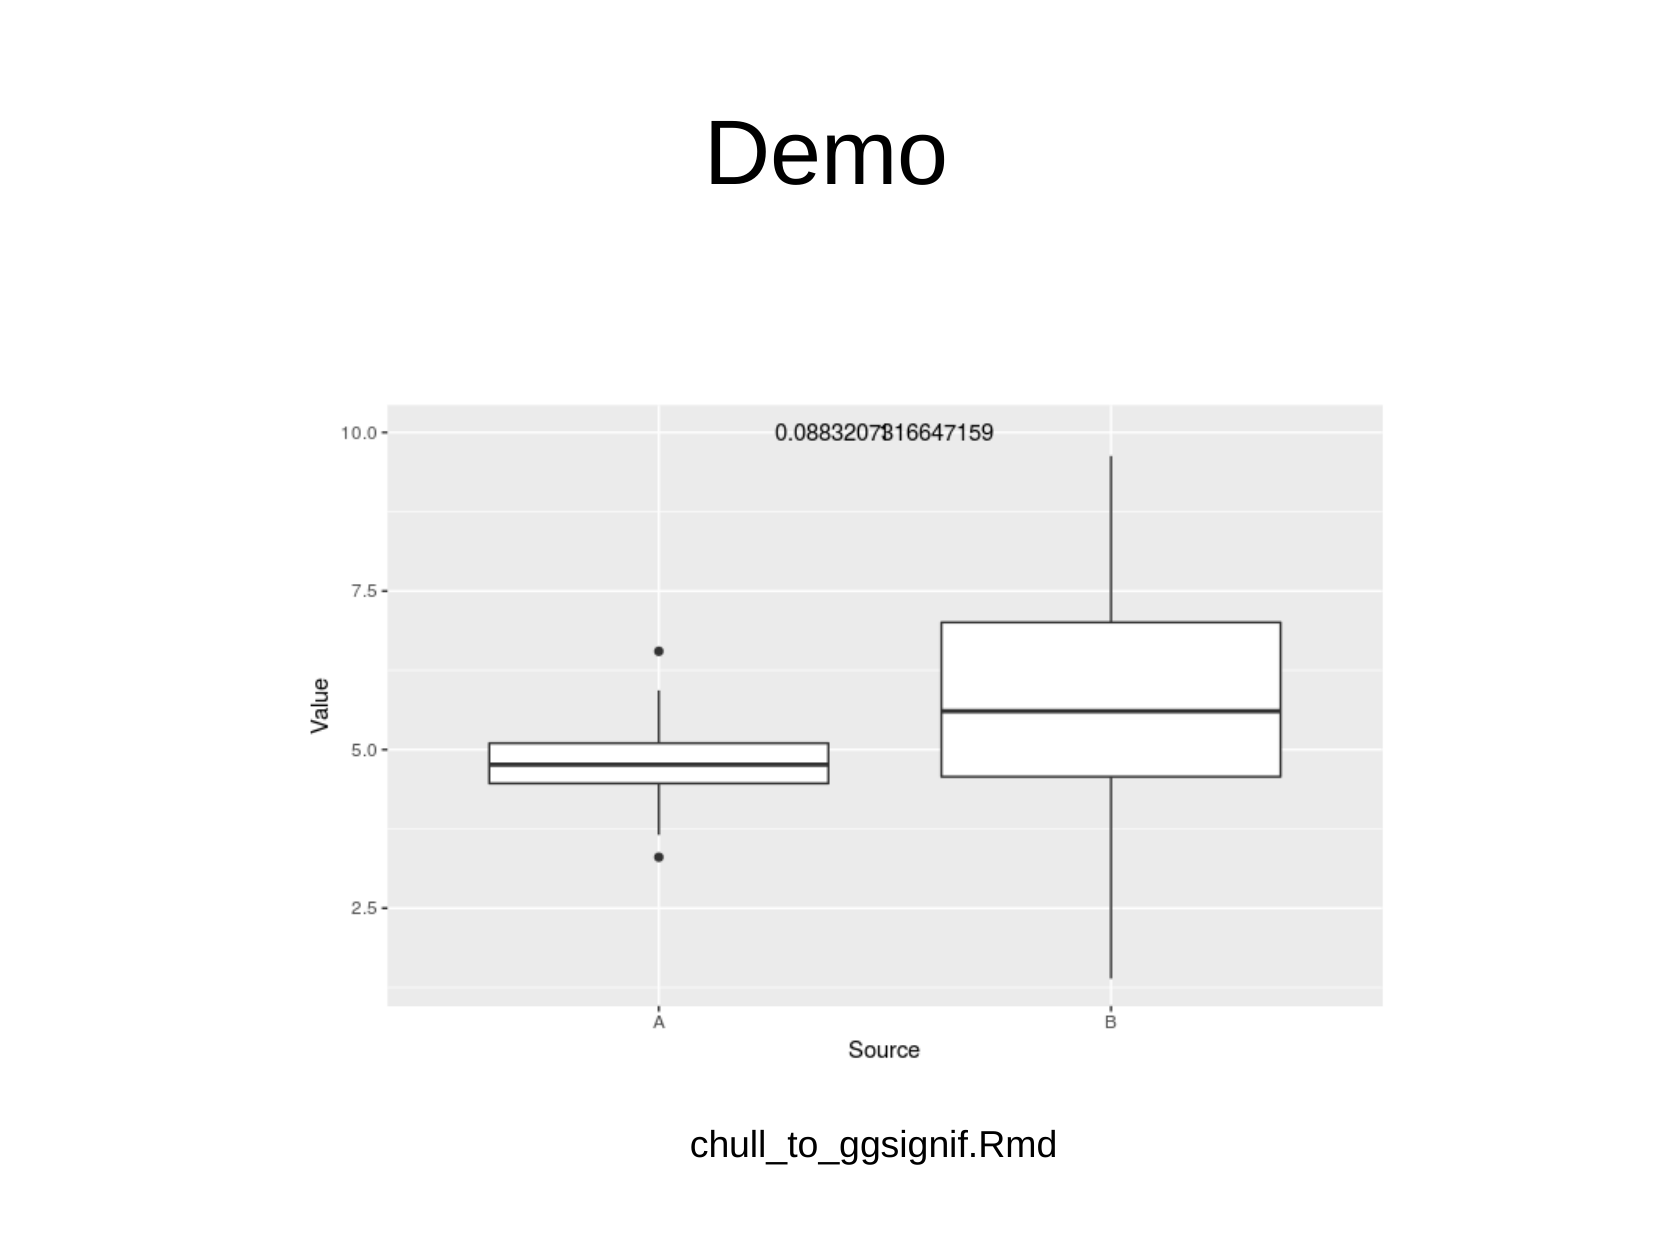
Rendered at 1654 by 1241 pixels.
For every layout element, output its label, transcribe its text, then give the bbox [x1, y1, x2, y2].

title Demo [82, 49, 1571, 257]
text_box chull_to_ggsignif.Rmd [675, 1116, 1073, 1174]
picture [300, 394, 1394, 1069]
